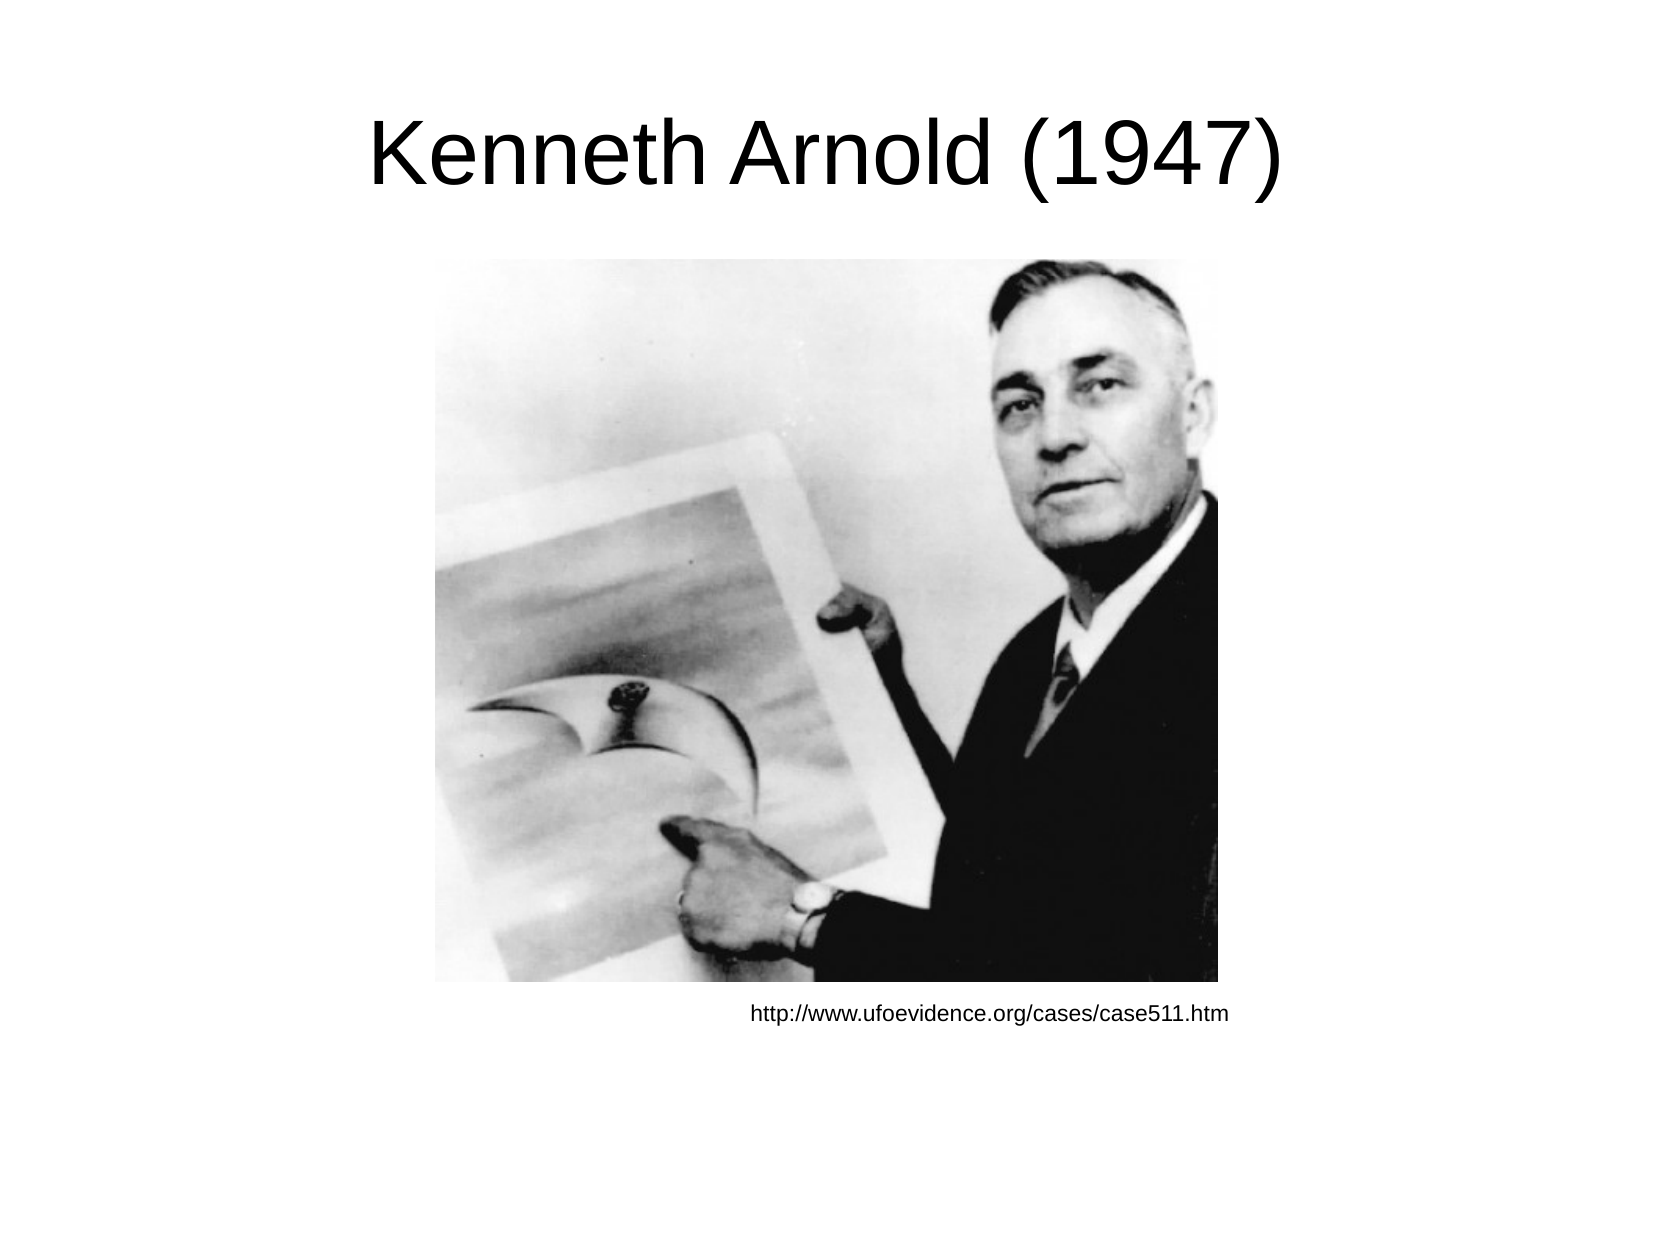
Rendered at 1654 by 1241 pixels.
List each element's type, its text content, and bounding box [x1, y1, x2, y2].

picture [435, 259, 1218, 982]
title Kenneth Arnold (1947) [82, 49, 1571, 257]
text_box http://www.ufoevidence.org/cases/case511.htm [735, 993, 1546, 1051]
